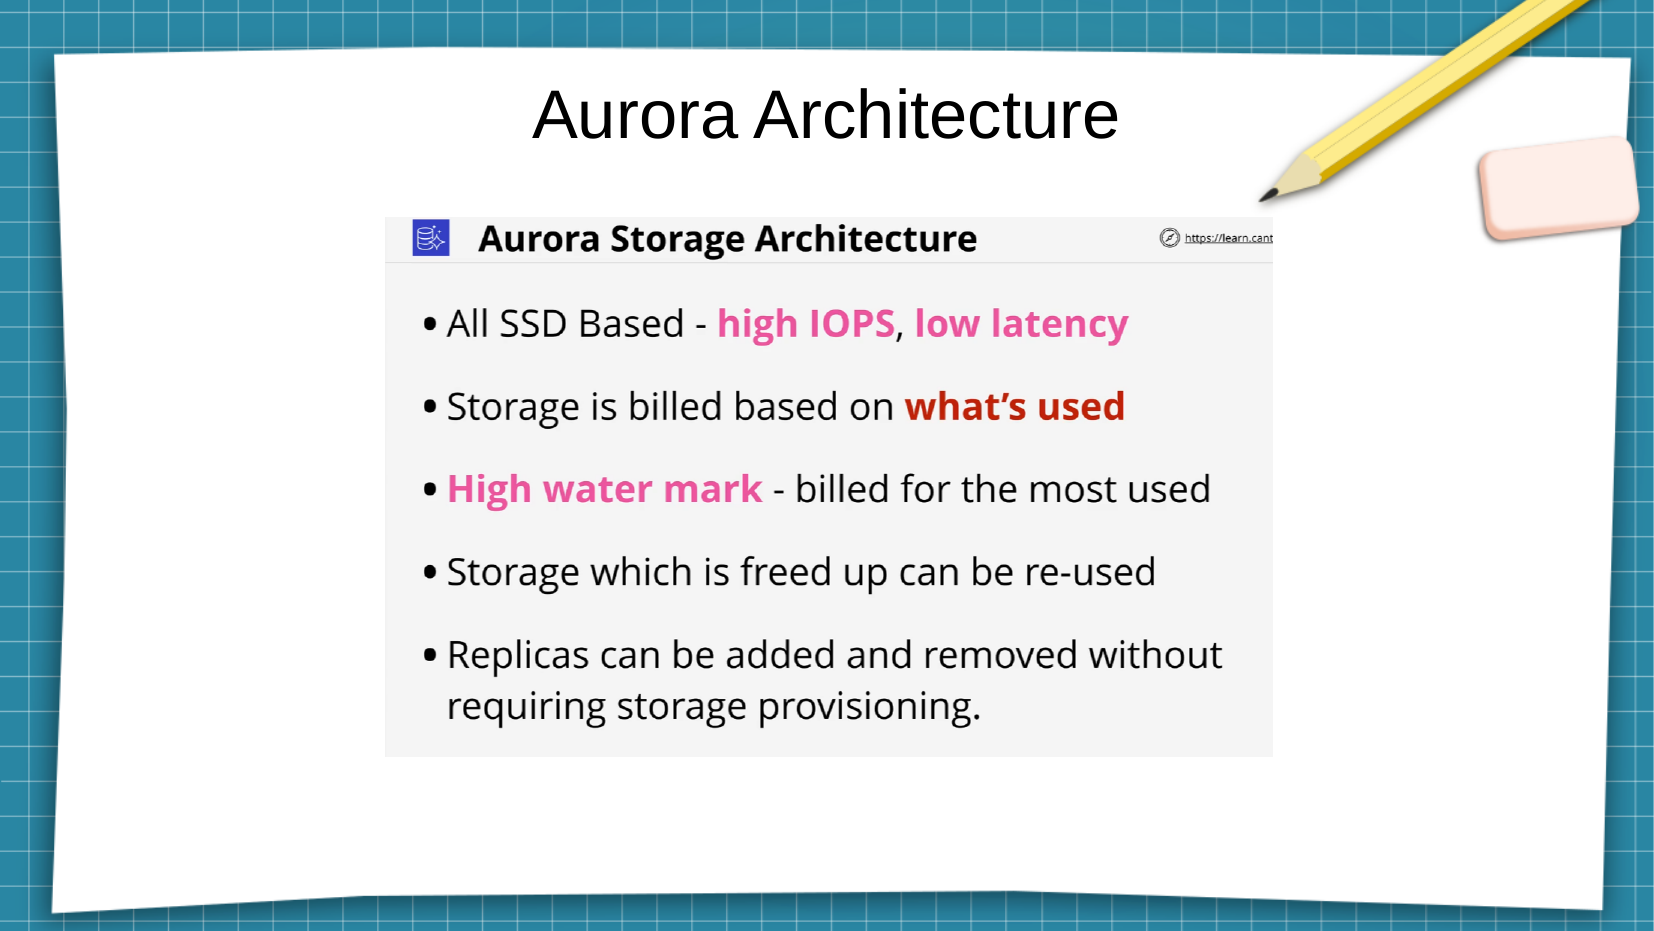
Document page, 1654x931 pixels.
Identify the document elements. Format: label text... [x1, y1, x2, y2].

picture [0, 0, 1654, 931]
title Aurora Architecture [82, 37, 1571, 193]
